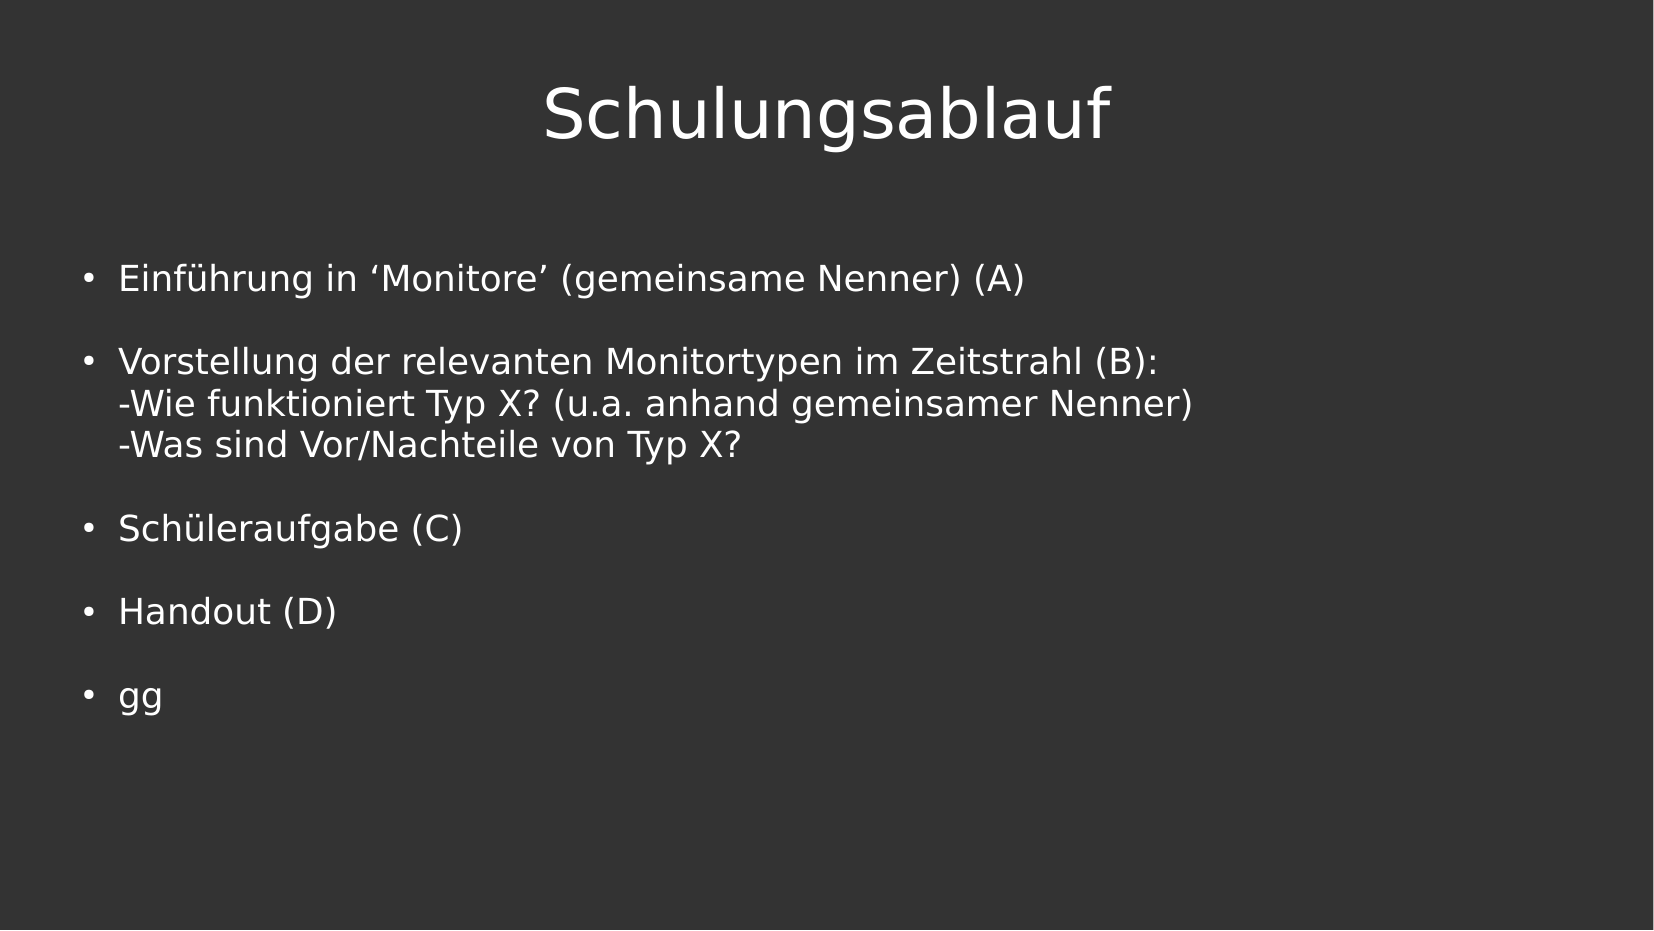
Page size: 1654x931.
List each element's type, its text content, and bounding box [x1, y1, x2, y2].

title Schulungsablauf [82, 37, 1571, 193]
subtitle Einführung in ‘Monitore’ (gemeinsame Nenner) (A) Vorstellung der relevanten Monitortypen im Zeitstrahl (B): -Wie funktioniert Typ X? (u.a. anhand gemeinsamer Nenner) -Was sind Vor/Nachteile von Typ X? Schüleraufgabe (C) Handout (D) gg [82, 217, 1571, 758]
